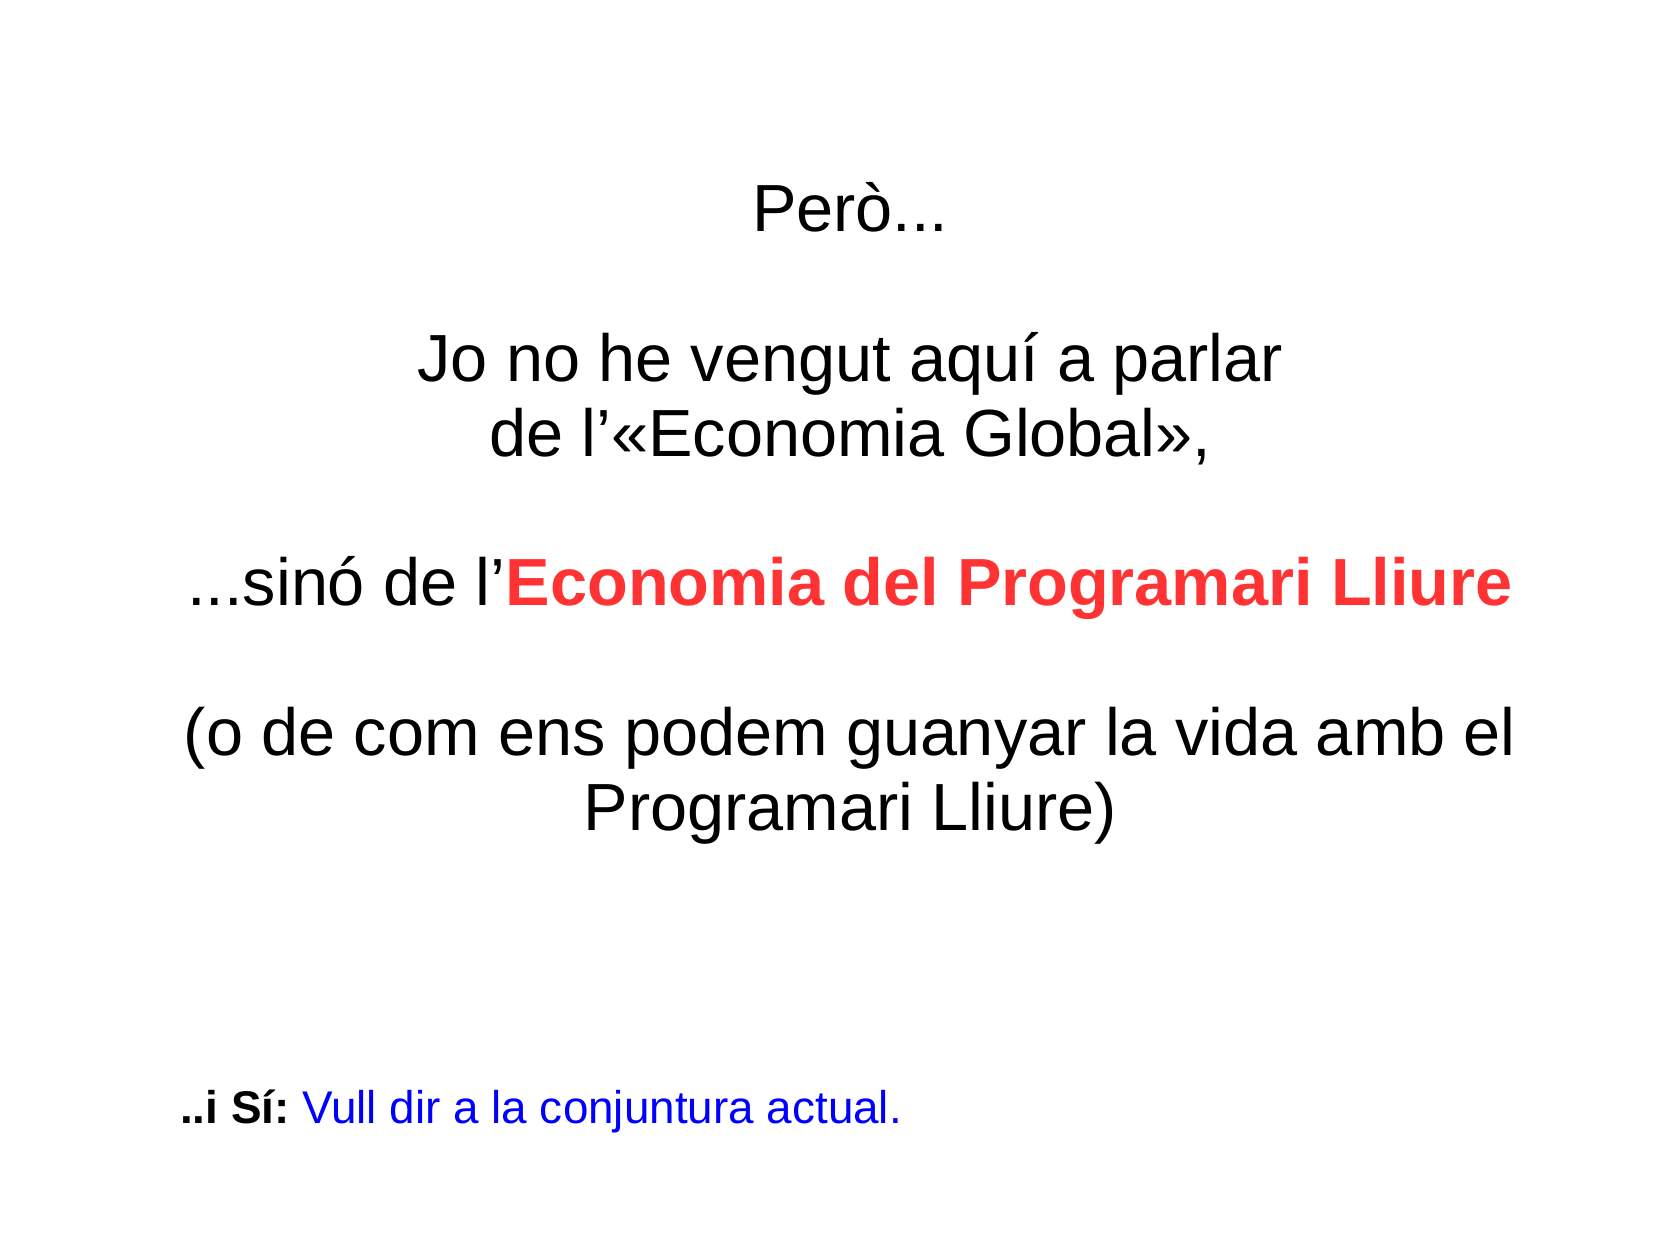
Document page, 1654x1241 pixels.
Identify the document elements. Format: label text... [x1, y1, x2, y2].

subtitle Però... Jo no he vengut aquí a parlar de l’«Economia Global», ...sinó de l’Economia del Programari Lliure (o de com ens podem guanyar la vida amb el Programari Lliure) [106, 70, 1595, 945]
text_box ..i Sí: Vull dir a la conjuntura actual. [165, 1074, 1418, 1141]
